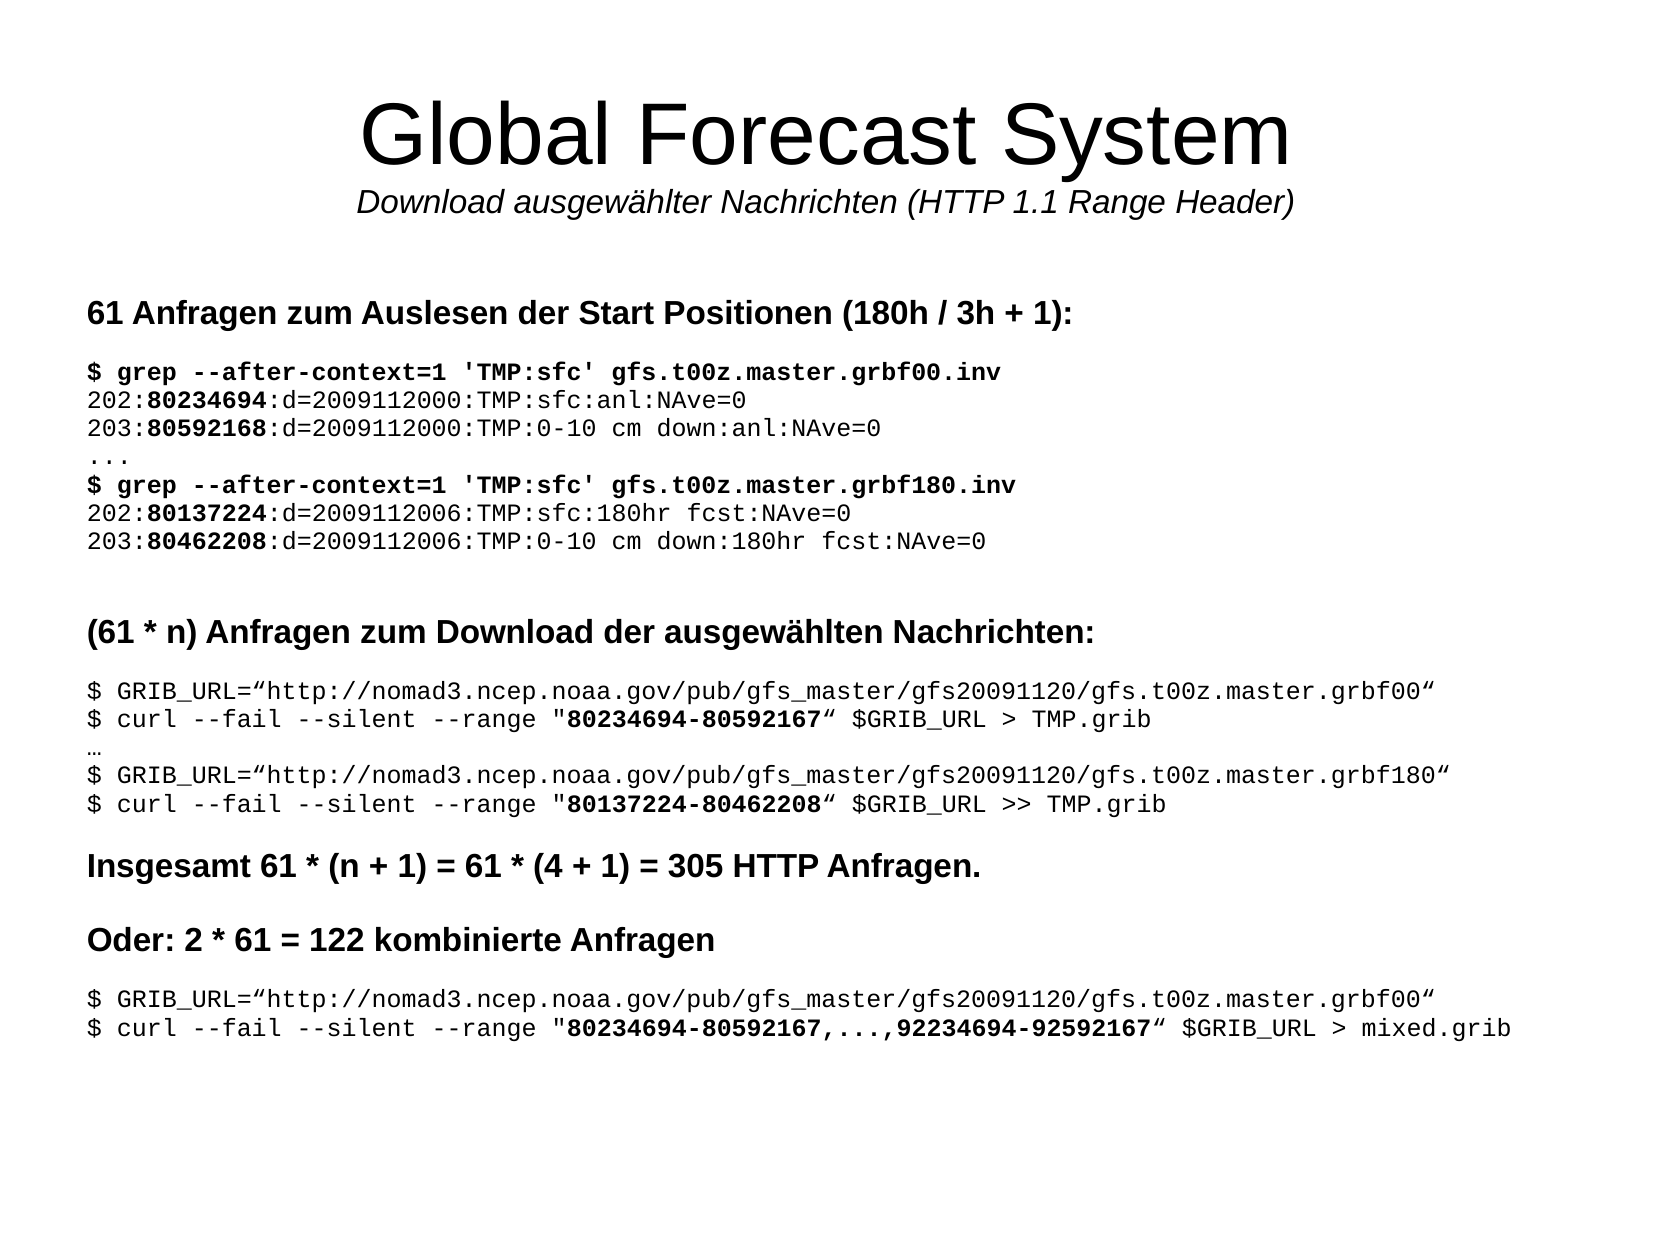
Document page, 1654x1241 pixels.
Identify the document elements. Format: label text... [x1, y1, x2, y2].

title Global Forecast System Download ausgewählter Nachrichten (HTTP 1.1 Range Header) [82, 56, 1571, 250]
subtitle 61 Anfragen zum Auslesen der Start Positionen (180h / 3h + 1): $ grep --after-context=1 'TMP:sfc' gfs.t00z.master.grbf00.inv 202:80234694:d=2009112000:TMP:sfc:anl:NAve=0 203:80592168:d=2009112000:TMP:0-10 cm down:anl:NAve=0 ... $ grep --after-context=1 'TMP:sfc' gfs.t00z.master.grbf180.inv 202:80137224:d=2009112006:TMP:sfc:180hr fcst:NAve=0 203:80462208:d=2009112006:TMP:0-10 cm down:180hr fcst:NAve=0 (61 * n) Anfragen zum Download der ausgewählten Nachrichten: $ GRIB_URL=“http://nomad3.ncep.noaa.gov/pub/gfs_master/gfs20091120/gfs.t00z.master.grbf00“ $ curl --fail --silent --range "80234694-80592167“ $GRIB_URL > TMP.grib … $ GRIB_URL=“http://nomad3.ncep.noaa.gov/pub/gfs_master/gfs20091120/gfs.t00z.master.grbf180“ $ curl --fail --silent --range "80137224-80462208“ $GRIB_URL >> TMP.grib Insgesamt 61 * (n + 1) = 61 * (4 + 1) = 305 HTTP Anfragen. Oder: 2 * 61 = 122 kombinierte Anfragen $ GRIB_URL=“http://nomad3.ncep.noaa.gov/pub/gfs_master/gfs20091120/gfs.t00z.master.grbf00“ $ curl --fail --silent --range "80234694-80592167,...,92234694-92592167“ $GRIB_URL > mixed.grib [86, 294, 1567, 1100]
